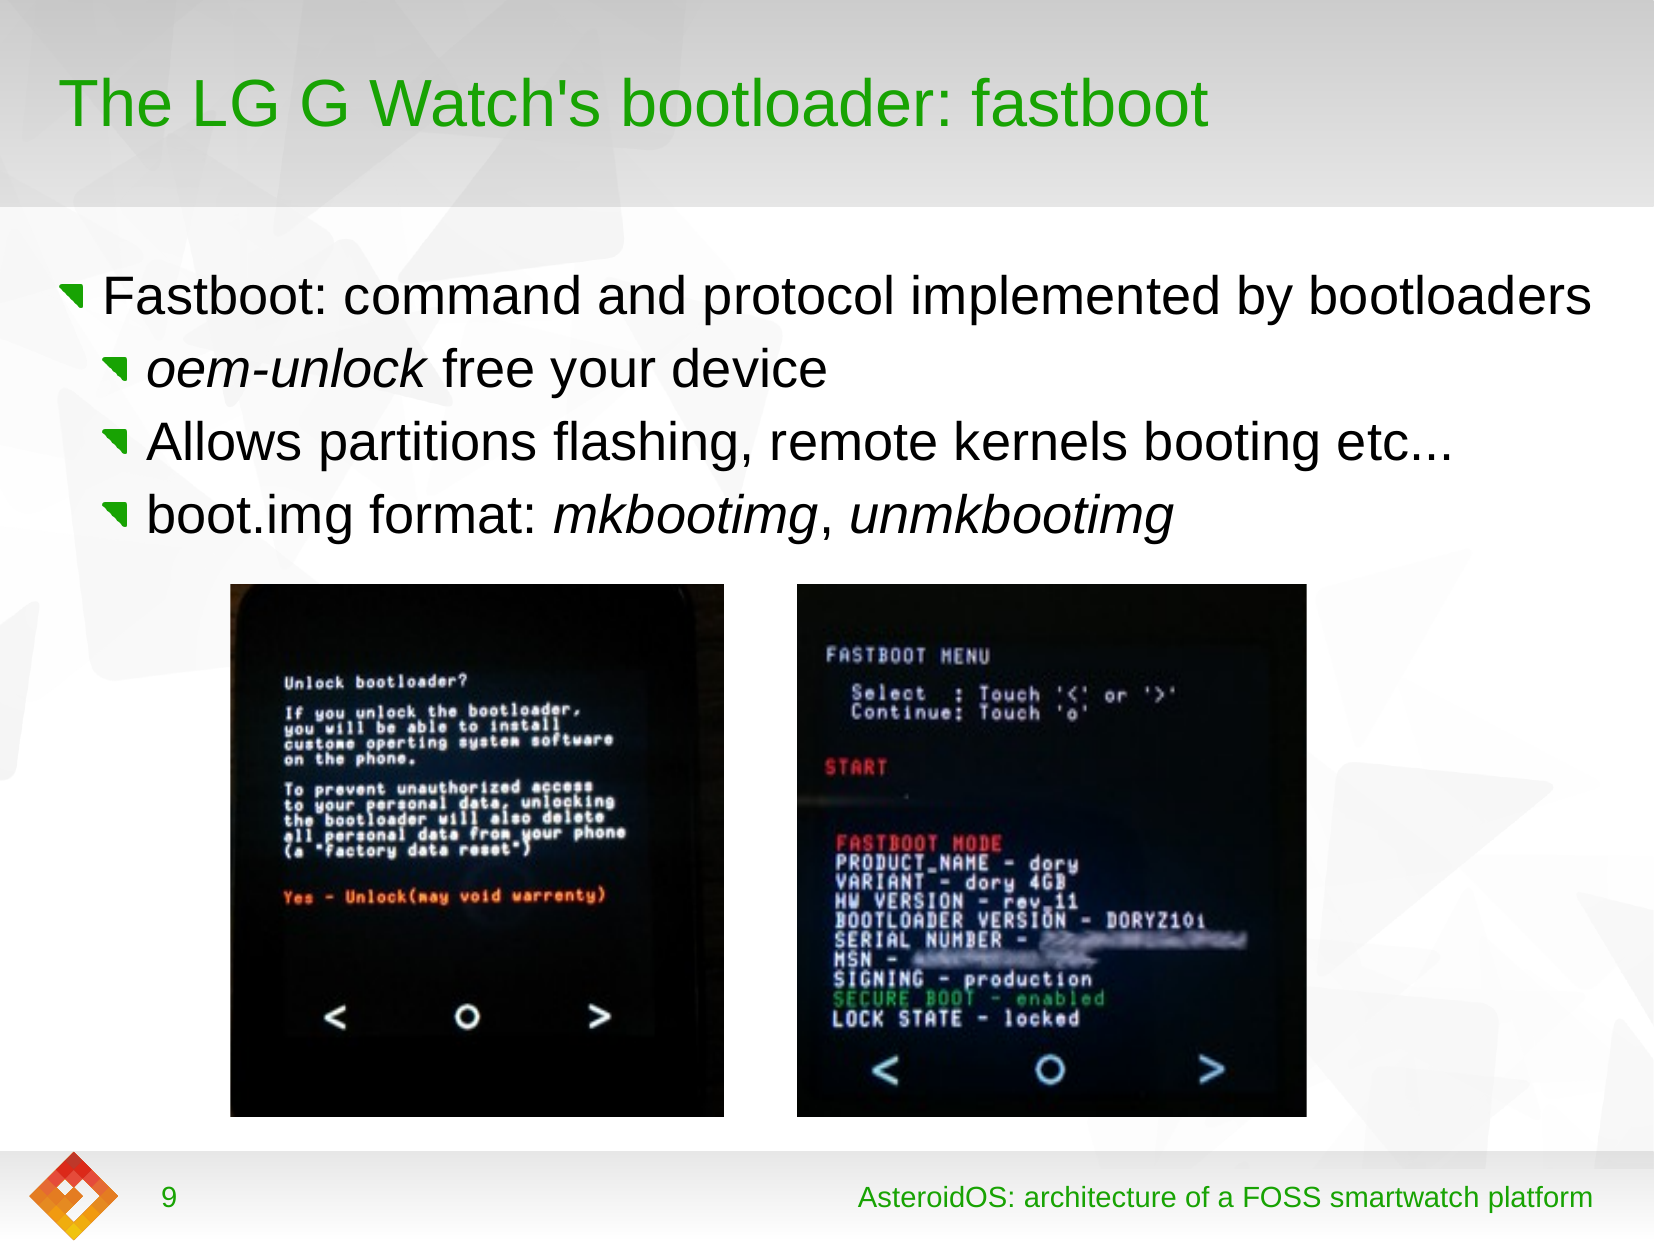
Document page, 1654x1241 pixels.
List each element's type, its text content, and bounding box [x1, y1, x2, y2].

title The LG G Watch's bootloader: fastboot [59, 29, 1595, 178]
picture [797, 548, 1654, 1169]
picture [0, 0, 783, 1117]
list Fastboot: command and protocol implemented by bootloaders oem-unlock free your device Allows partitions flashing, remote kernels booting etc... boot.img format: mkbootimg, unmkbootimg [59, 265, 1625, 752]
